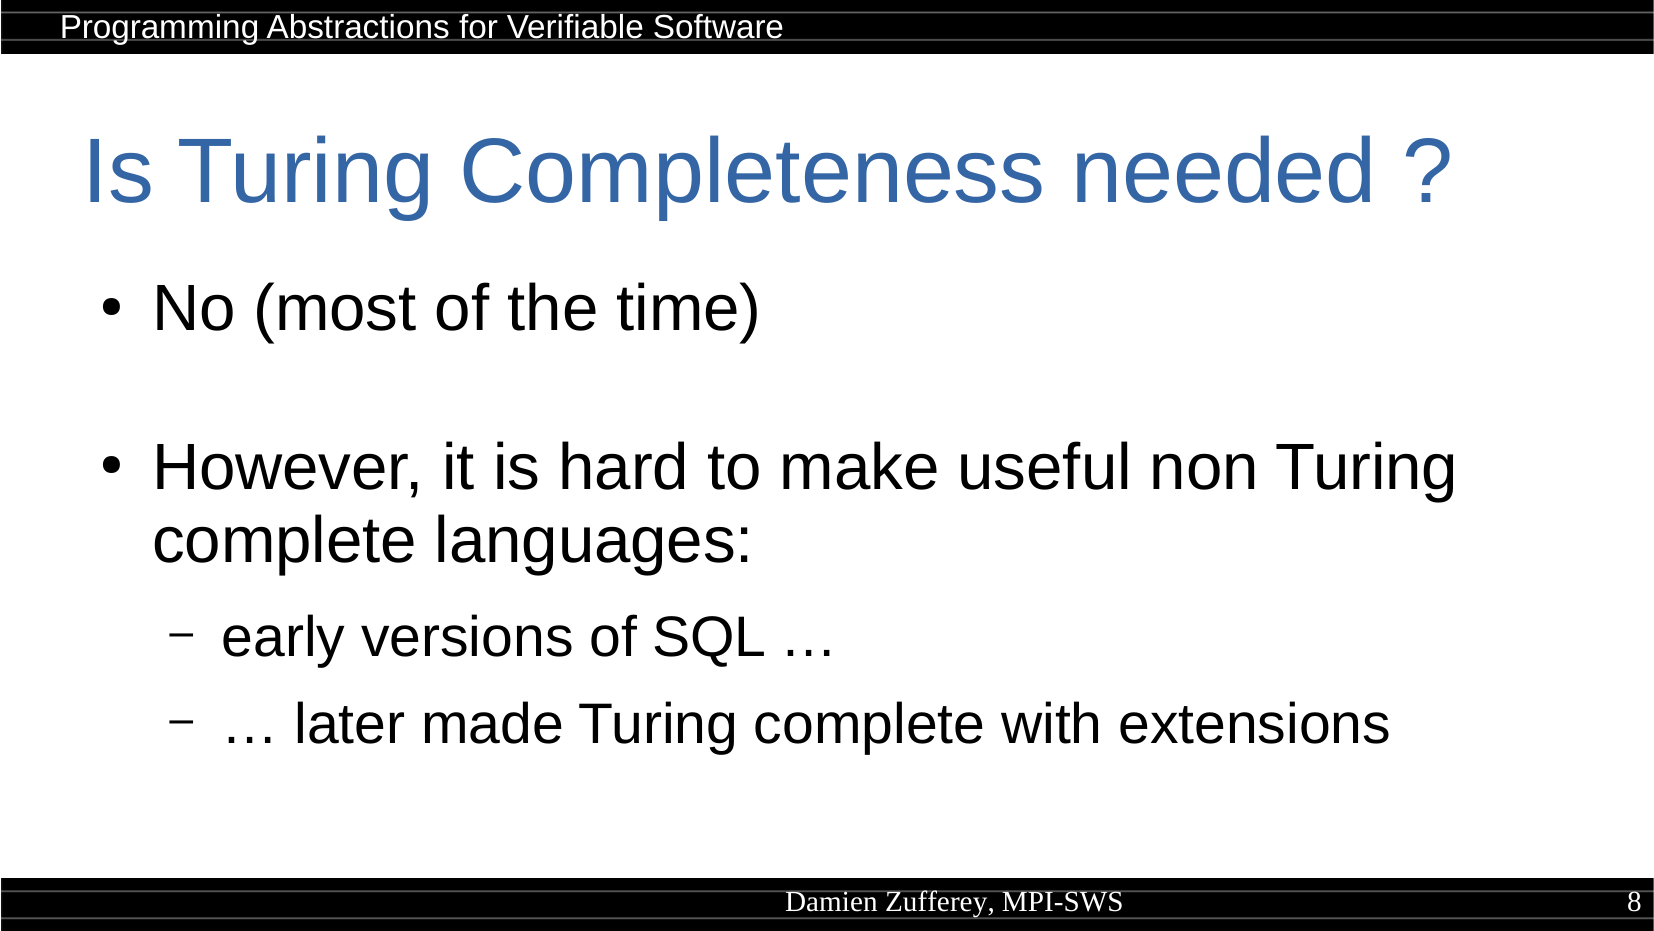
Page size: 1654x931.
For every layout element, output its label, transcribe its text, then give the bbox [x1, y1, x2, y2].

picture [1, 0, 1654, 54]
picture [1, 878, 1654, 931]
title Is Turing Completeness needed ? [82, 92, 1571, 249]
list No (most of the time) However, it is hard to make useful non Turing complete languages: early versions of SQL … … later made Turing complete with extensions [82, 271, 1571, 758]
